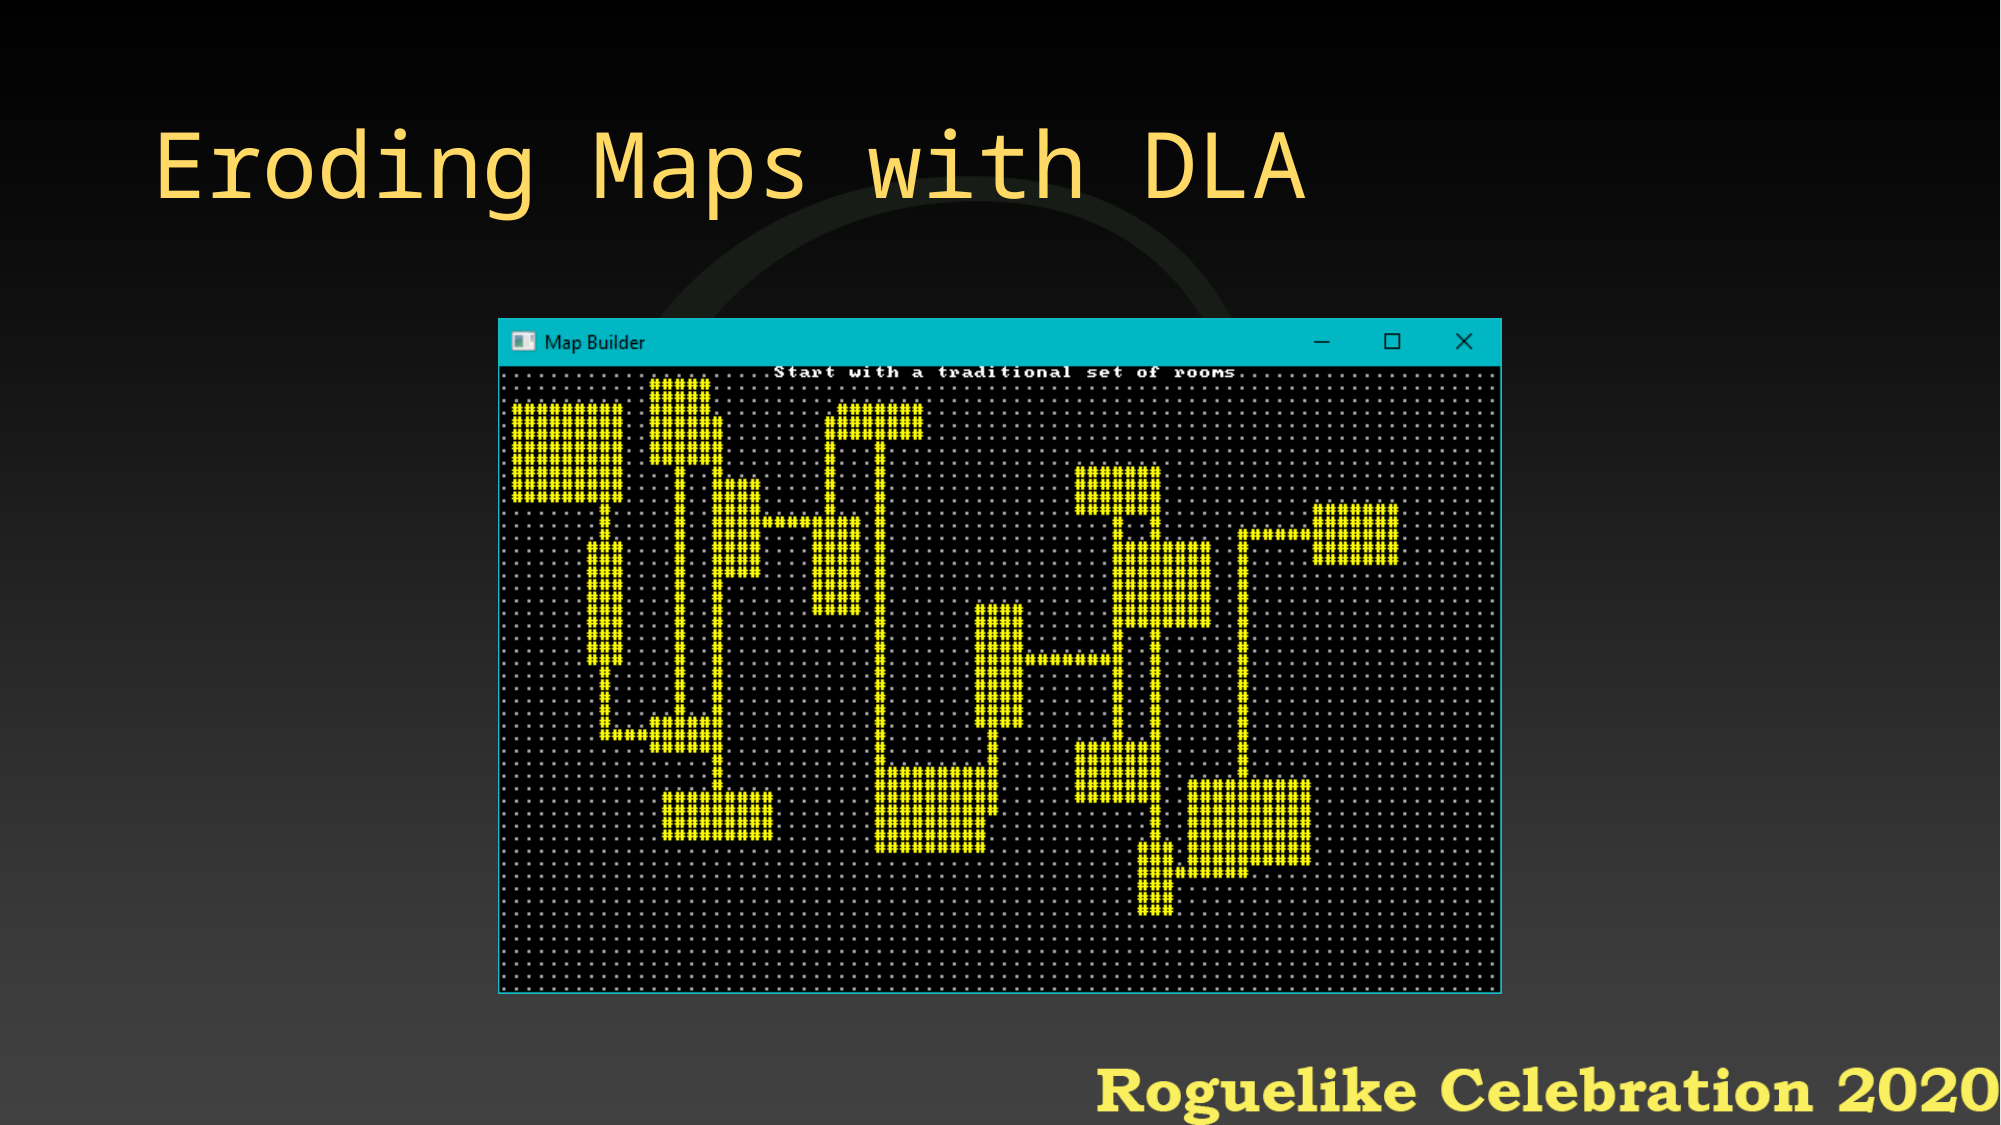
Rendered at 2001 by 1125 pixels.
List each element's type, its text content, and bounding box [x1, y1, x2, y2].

picture [0, 0, 2001, 1125]
title Eroding Maps with DLA [137, 59, 1863, 278]
